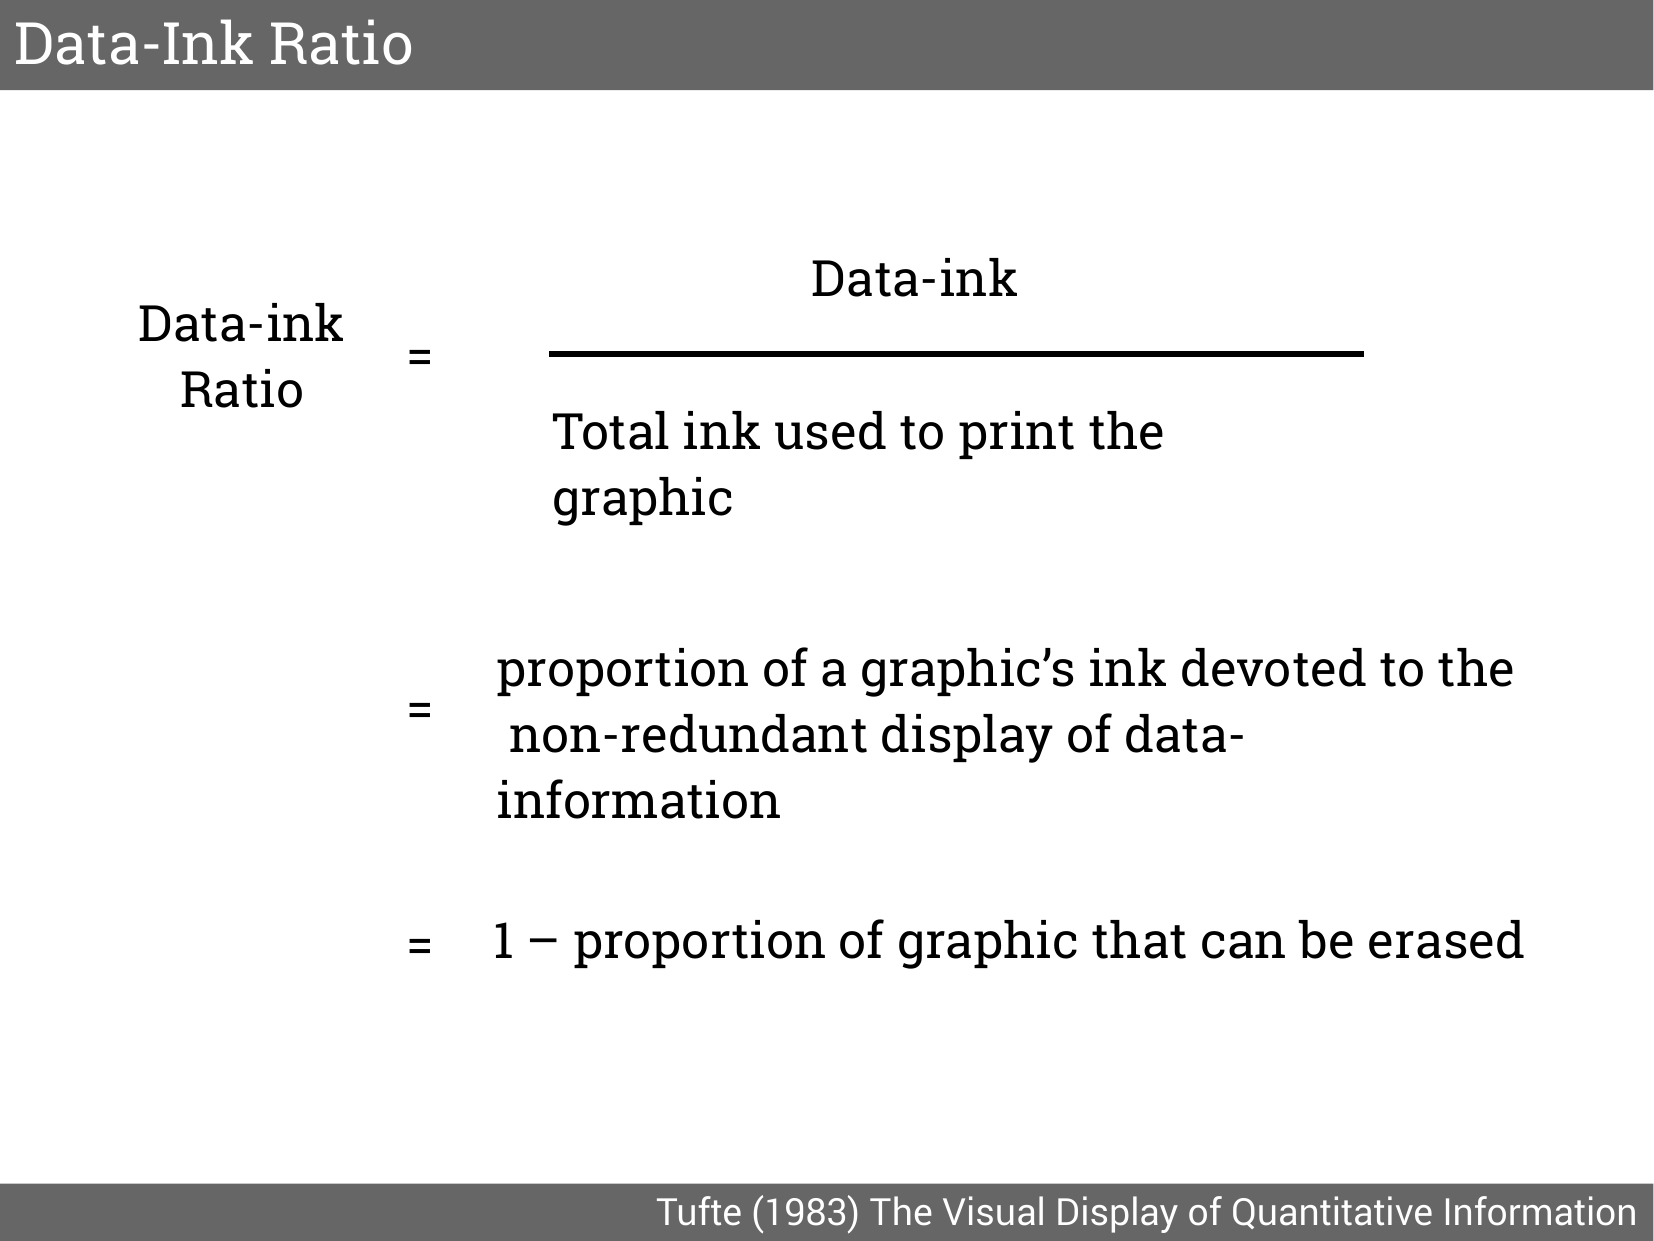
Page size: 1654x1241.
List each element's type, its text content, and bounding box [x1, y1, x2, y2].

text_box 1 – proportion of graphic that can be erased [478, 899, 1542, 981]
text_box Tufte (1983) The Visual Display of Quantitative Information [0, 1183, 1654, 1241]
text_box = [391, 903, 449, 985]
text_box = [391, 314, 449, 396]
text_box Total ink used to print the graphic [537, 389, 1376, 473]
text_box proportion of a graphic’s ink devoted to the non-redundant display of data-information [481, 626, 1548, 774]
text_box Data-Ink Ratio [0, 0, 1654, 89]
text_box Data-ink Ratio [118, 281, 367, 432]
text_box = [391, 667, 449, 749]
text_box Data-ink [797, 236, 1034, 318]
